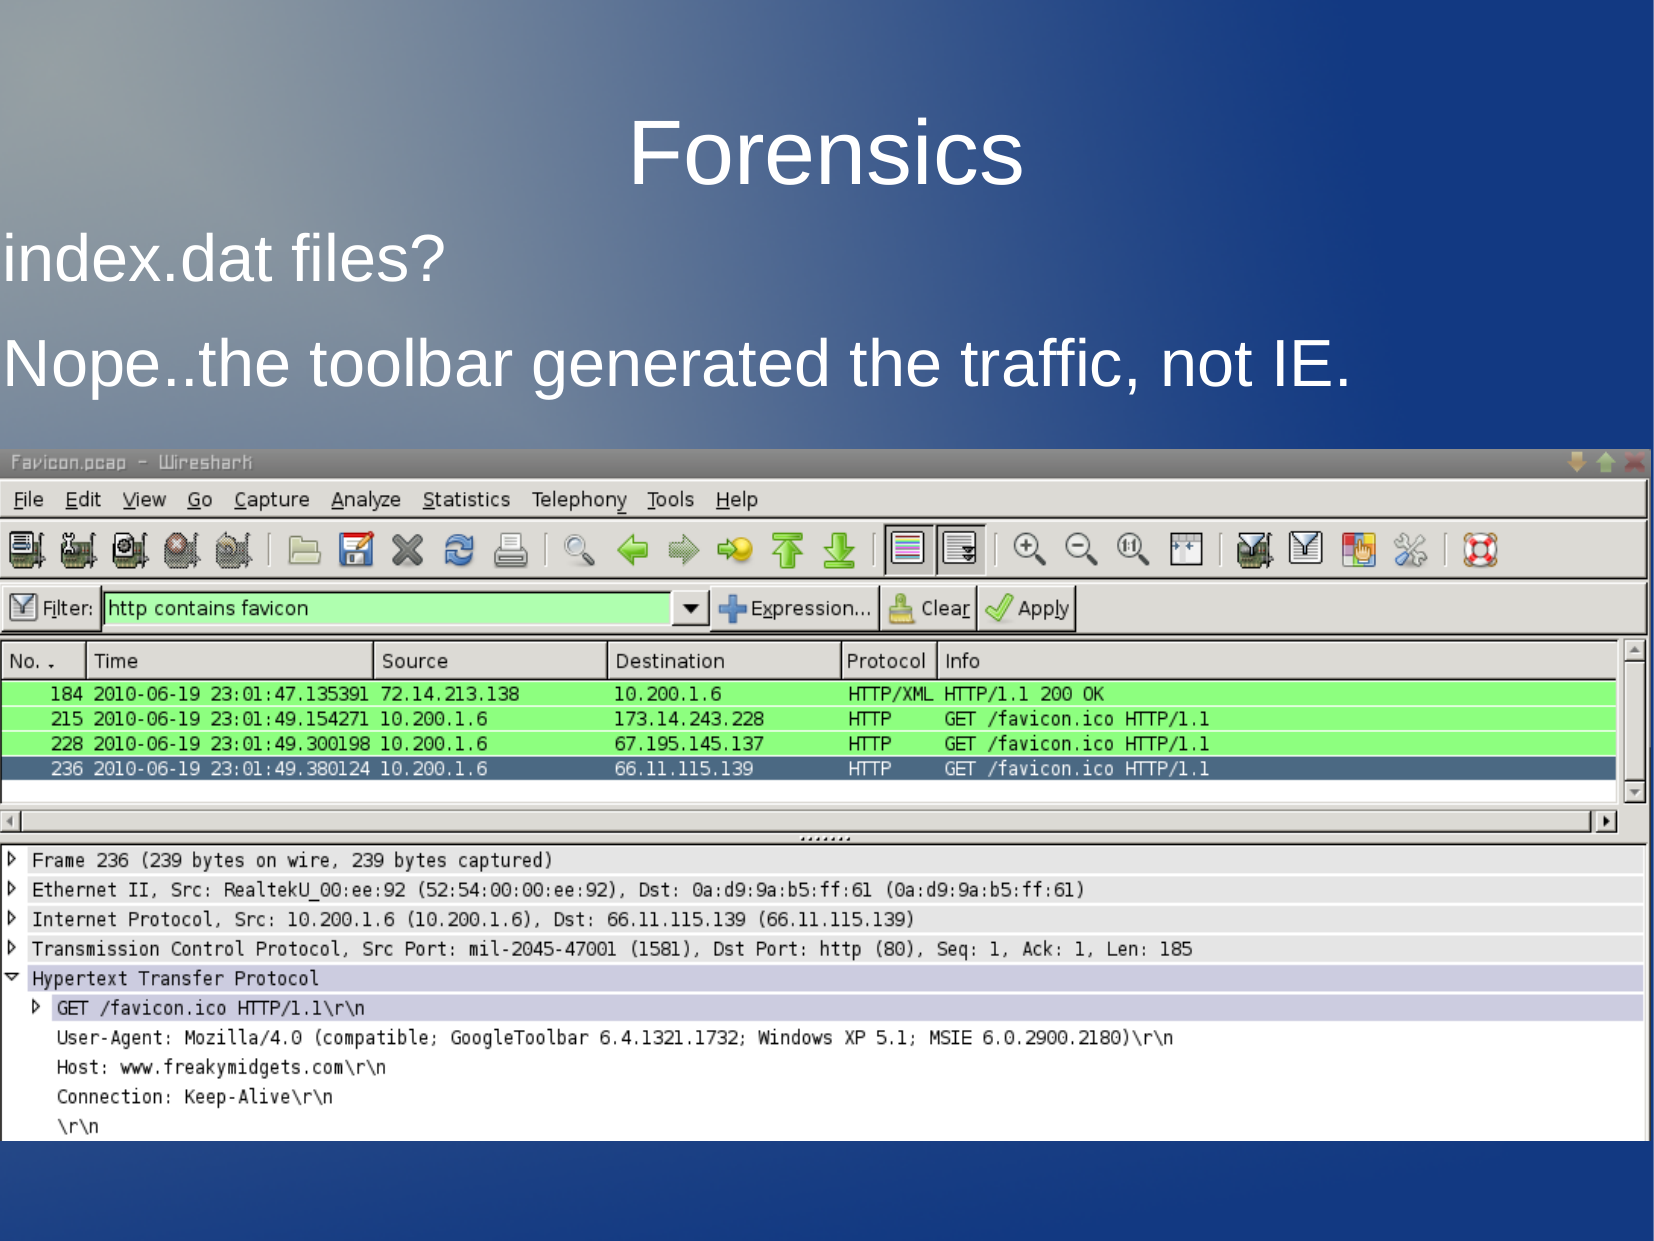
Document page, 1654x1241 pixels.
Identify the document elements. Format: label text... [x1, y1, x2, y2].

picture [0, 0, 1654, 1241]
title Forensics [82, 49, 1571, 221]
list index.dat files? Nope..the toolbar generated the traffic, not IE. [0, 221, 1613, 449]
